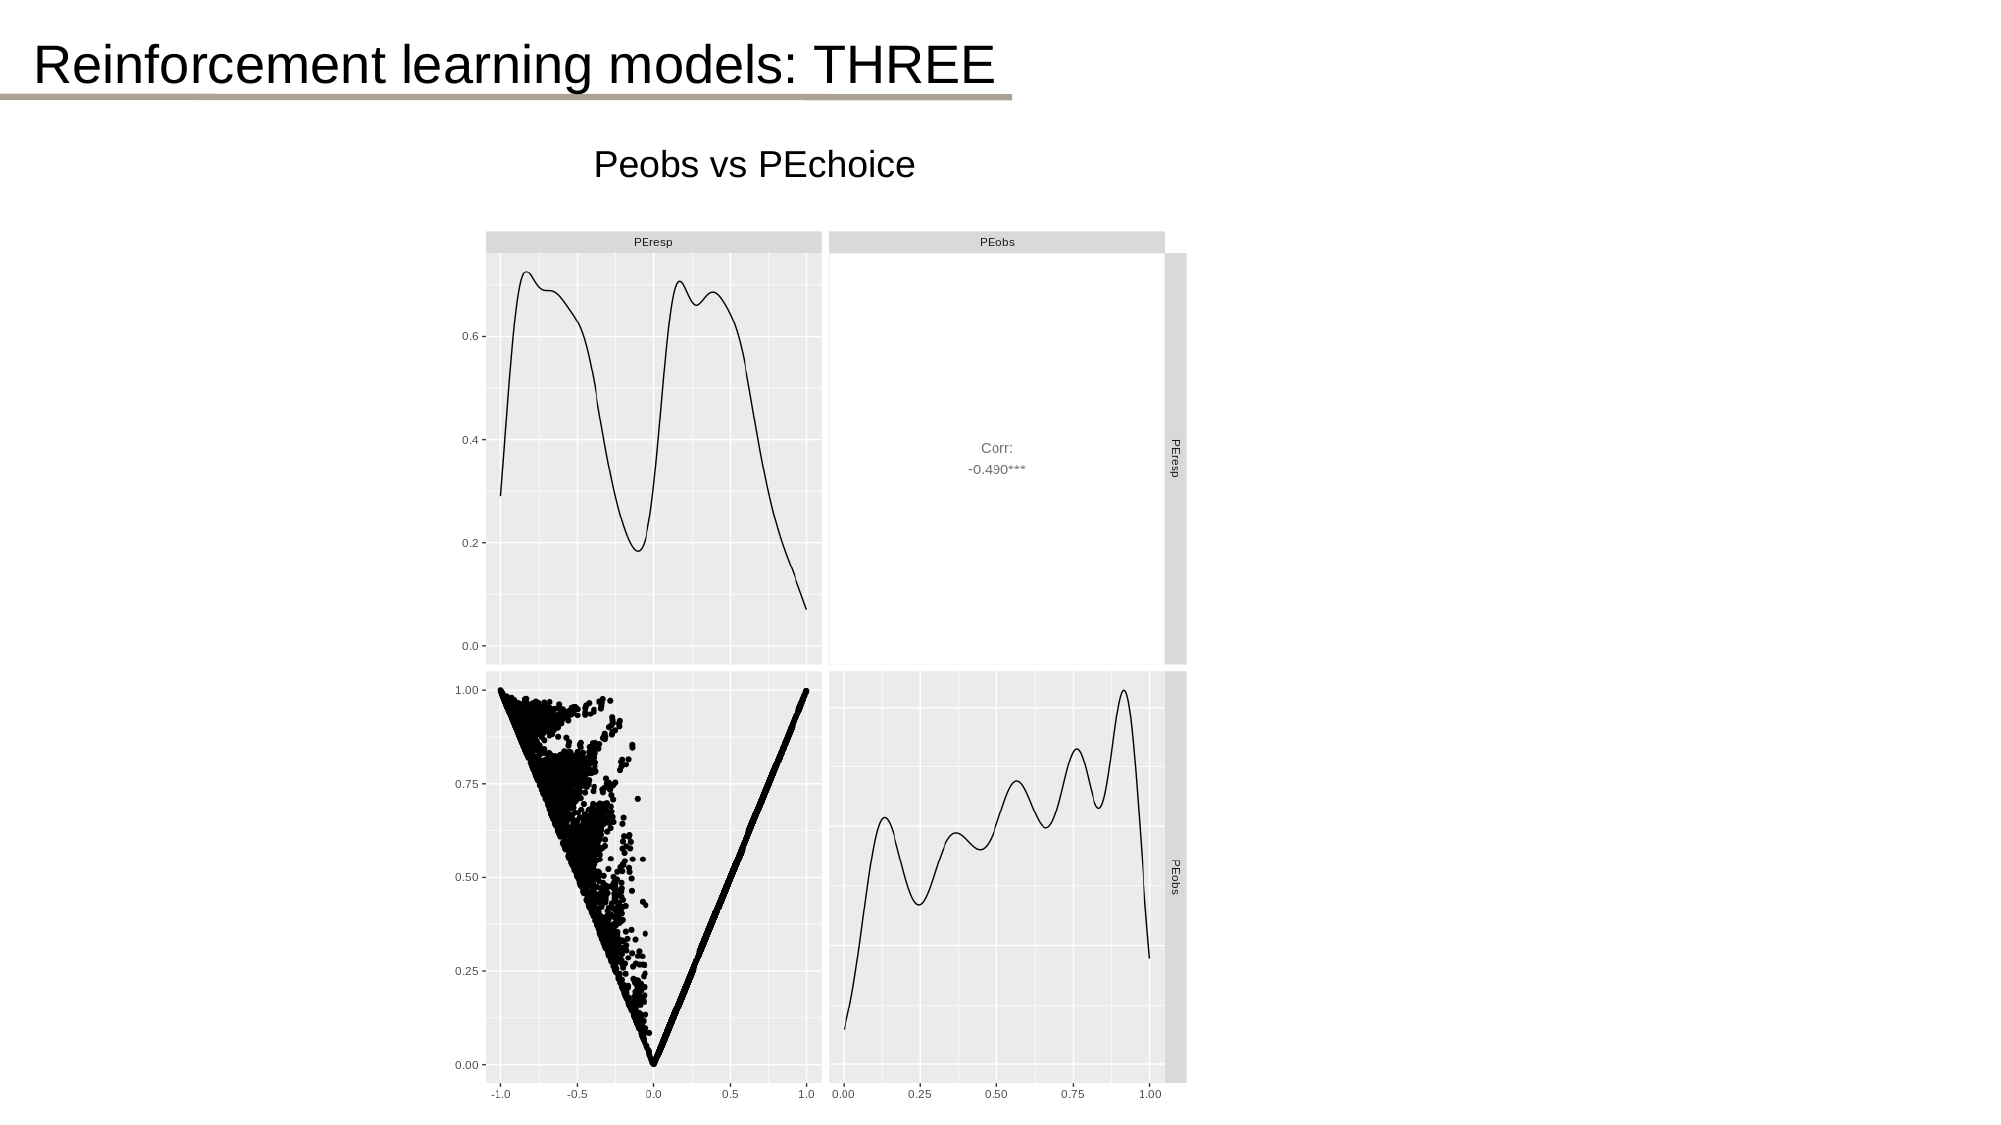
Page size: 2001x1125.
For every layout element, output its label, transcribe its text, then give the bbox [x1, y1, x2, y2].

picture [448, 224, 1193, 1106]
text_box Reinforcement learning models: THREE [15, 27, 1921, 97]
text_box Peobs vs PEchoice [578, 132, 1494, 189]
